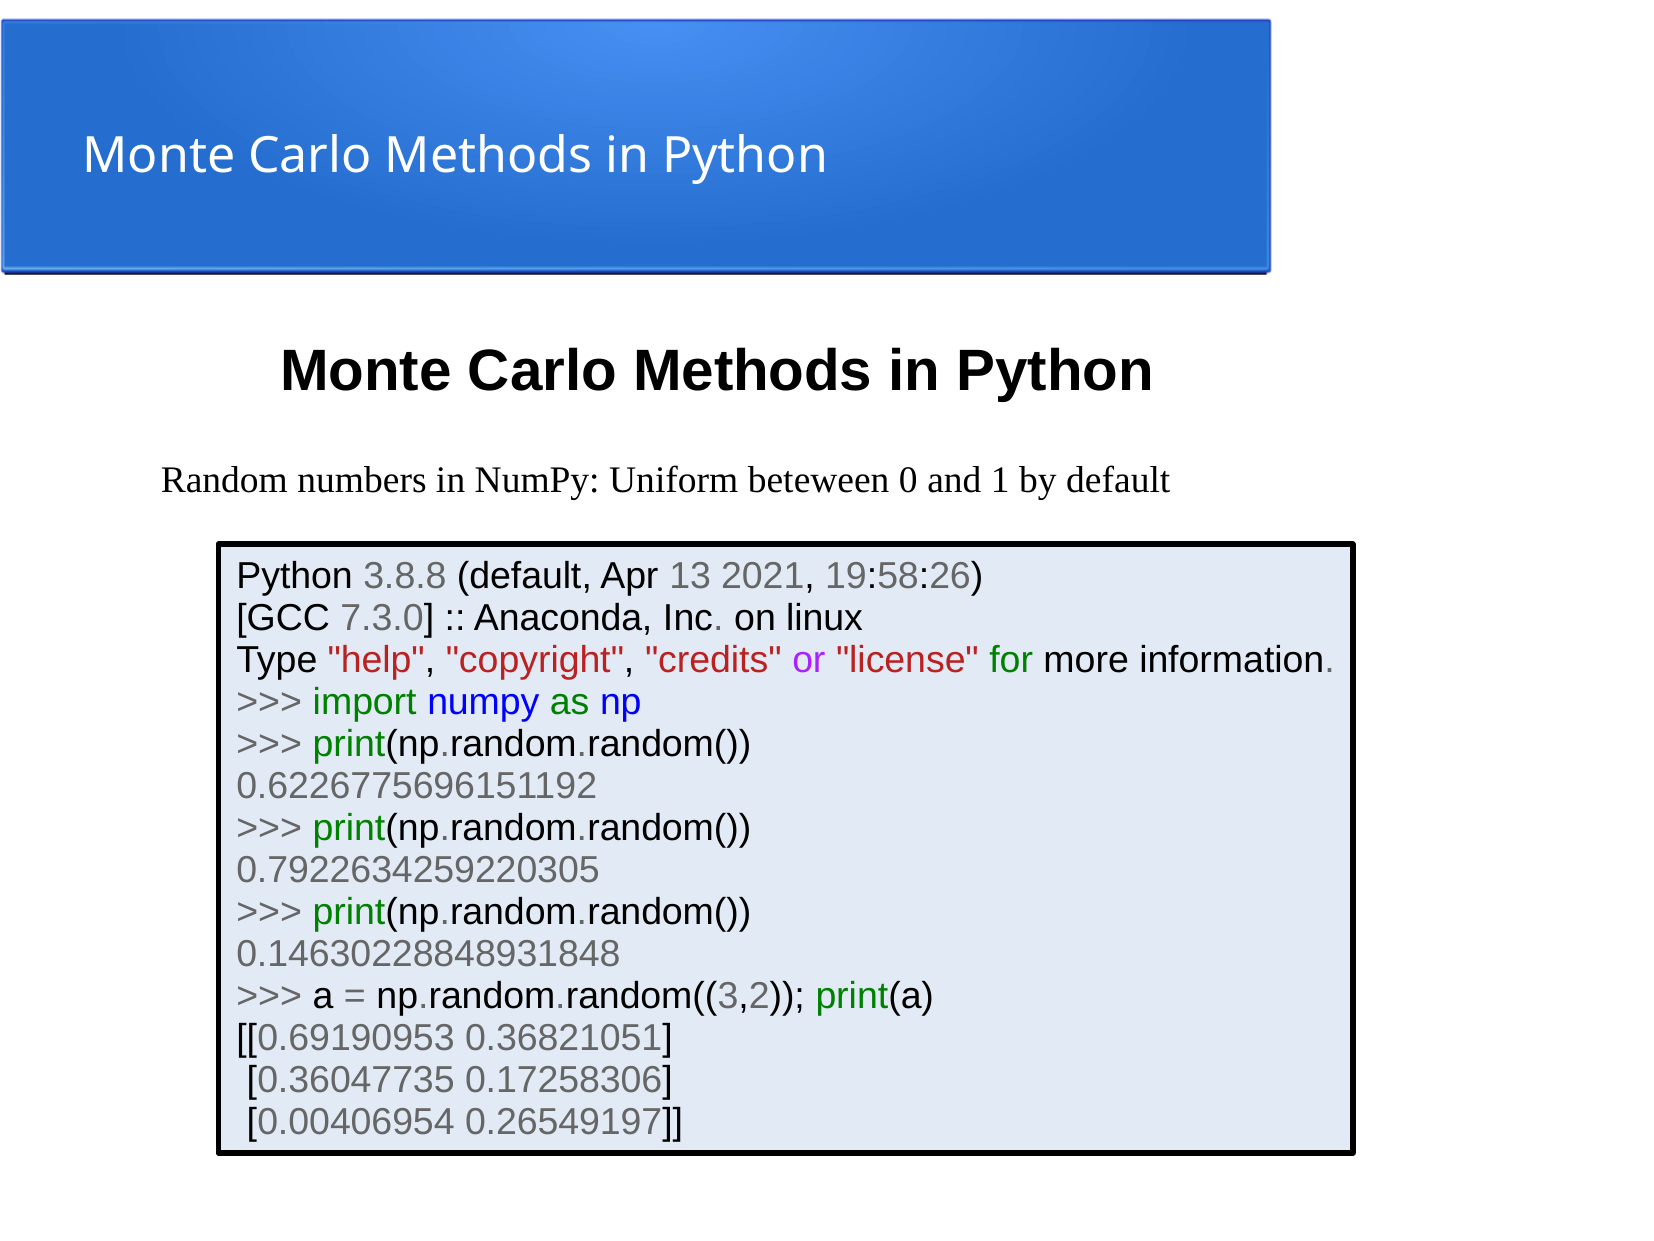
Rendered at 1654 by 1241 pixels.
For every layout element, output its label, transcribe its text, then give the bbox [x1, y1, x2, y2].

text_box Monte Carlo Methods in Python [265, 324, 1397, 405]
text_box Python 3.8.8 (default, Apr 13 2021, 19:58:26) [GCC 7.3.0] :: Anaconda, Inc. on linux Type "help", "copyright", "credits" or "license" for more information. >>> import numpy as np >>> print(np.random.random()) 0.6226775696151192 >>> print(np.random.random()) 0.7922634259220305 >>> print(np.random.random()) 0.14630228848931848 >>> a = np.random.random((3,2)); print(a) [[0.69190953 0.36821051] [0.36047735 0.17258306] [0.00406954 0.26549197]] [218, 544, 1353, 1153]
text_box Monte Carlo Methods in Python [82, 49, 1571, 257]
text_box Random numbers in NumPy: Uniform beteween 0 and 1 by default [90, 455, 1571, 1131]
picture [0, 17, 1275, 281]
